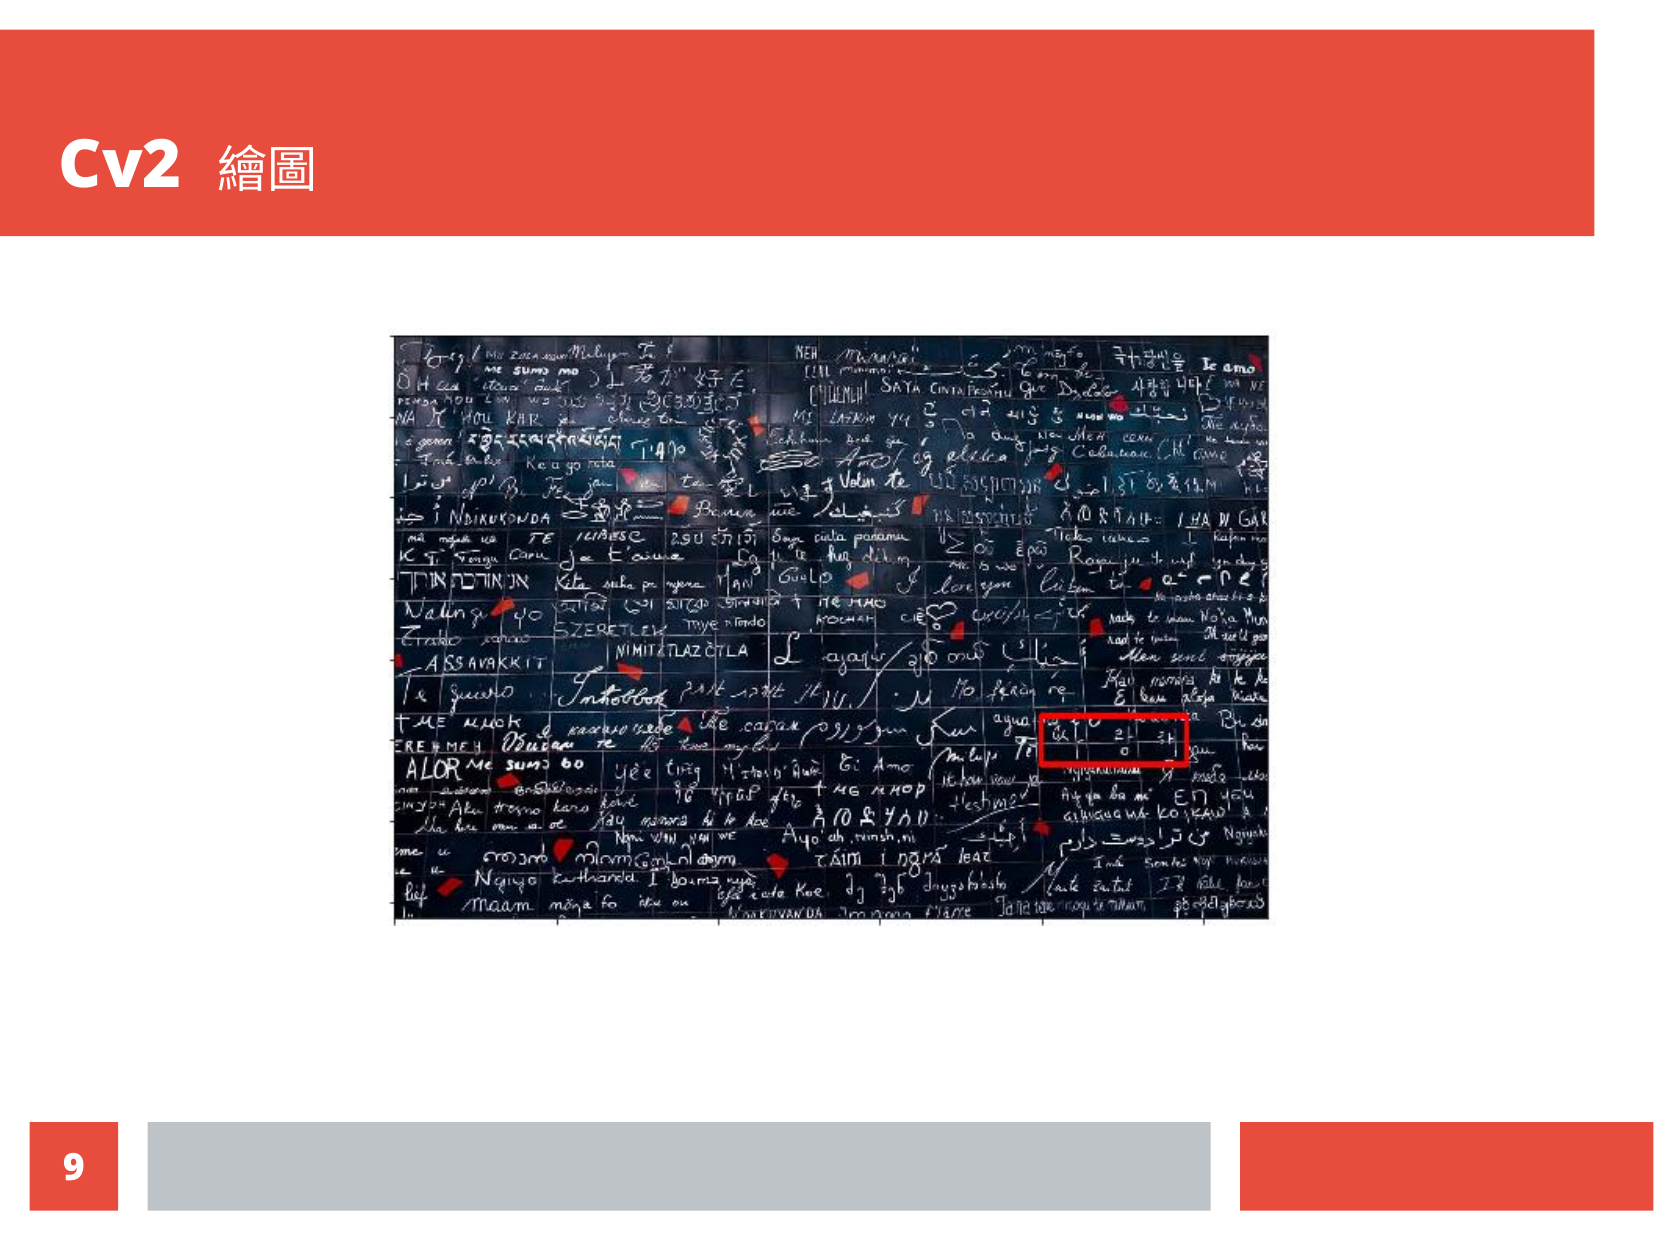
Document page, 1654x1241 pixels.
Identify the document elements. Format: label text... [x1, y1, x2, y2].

title Cv2 繪圖 [59, 59, 1595, 207]
picture [388, 328, 1277, 926]
